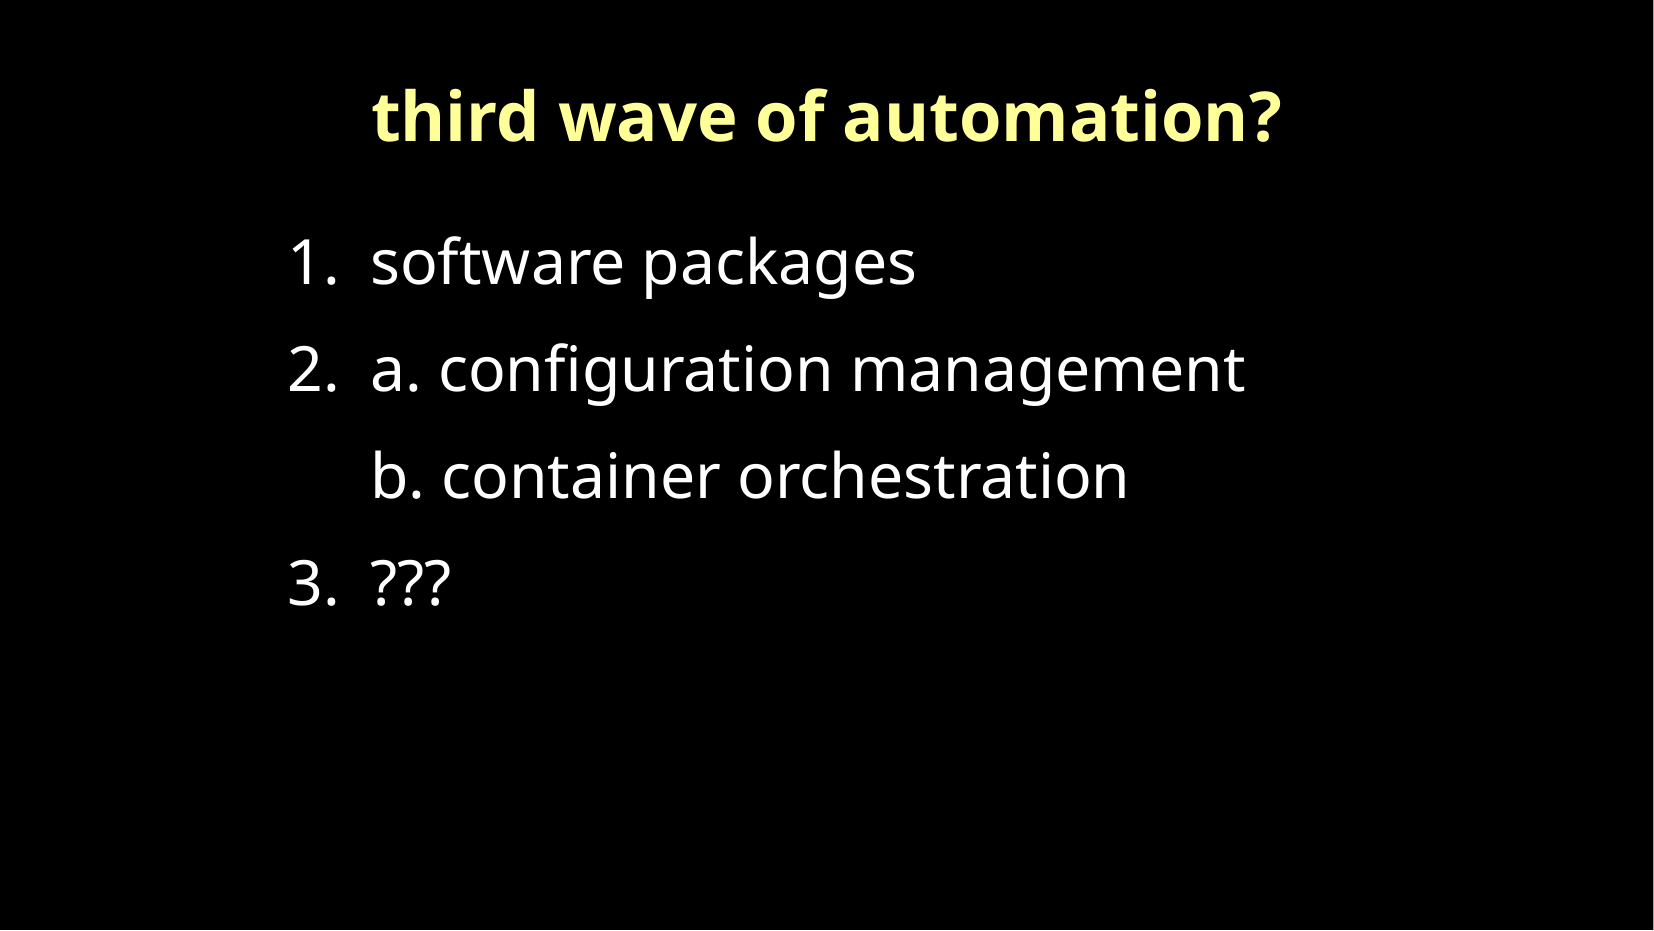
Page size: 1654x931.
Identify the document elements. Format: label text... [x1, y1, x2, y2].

title third wave of automation? [82, 37, 1571, 193]
list software packages a. configuration management b. container orchestration ??? [270, 217, 1576, 757]
